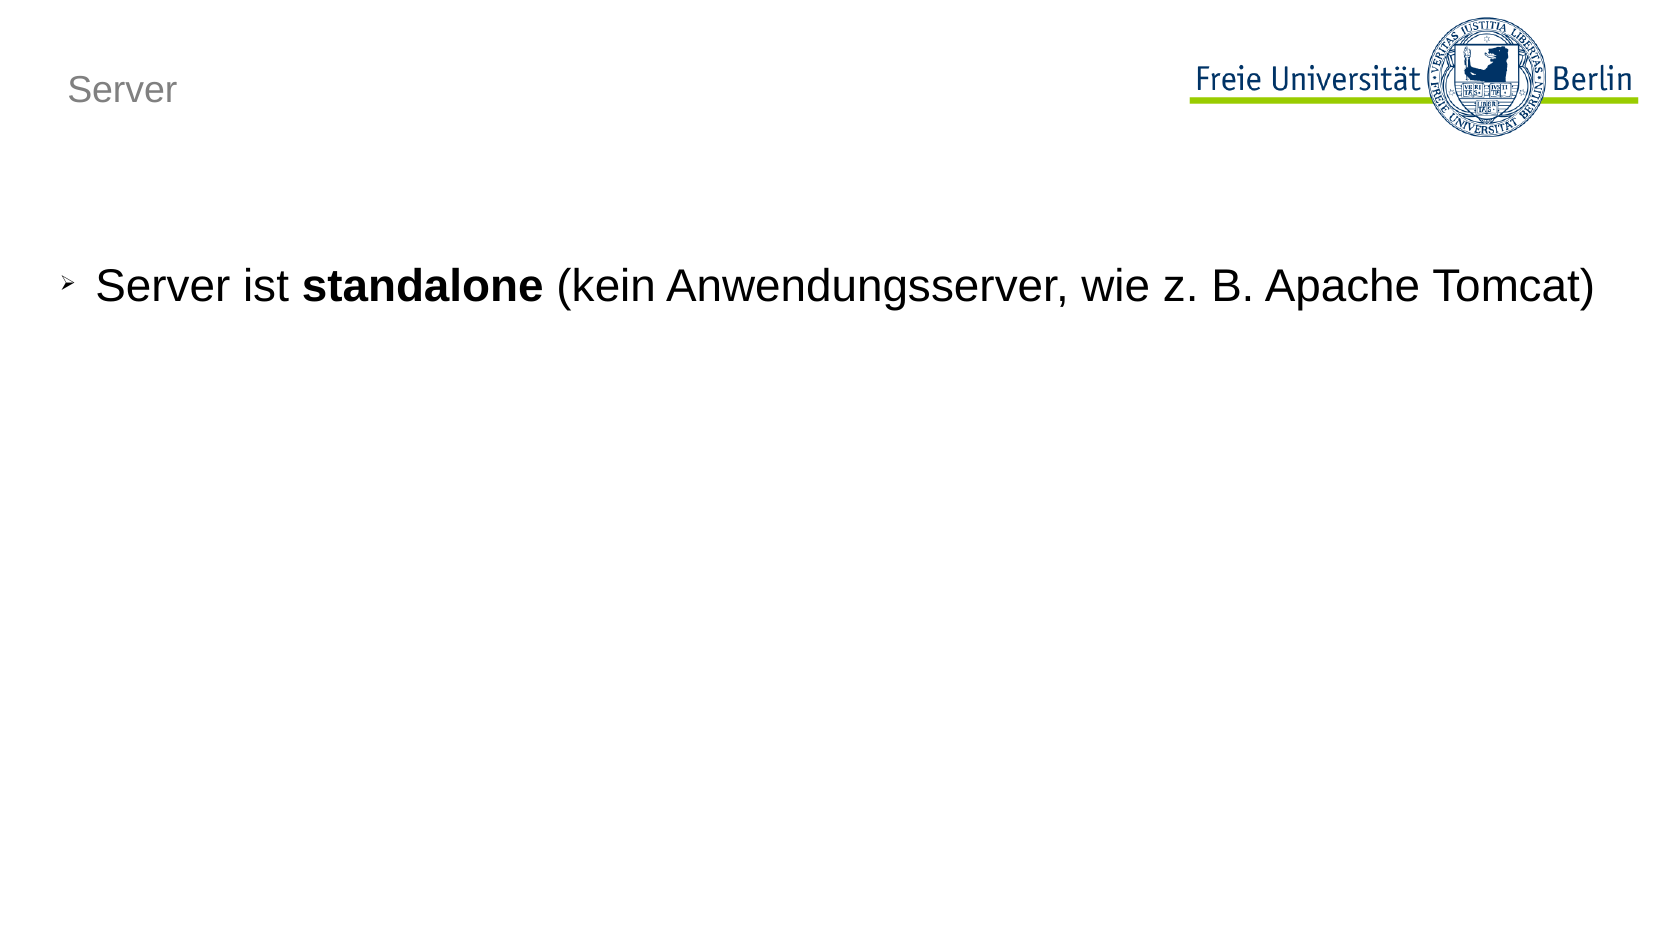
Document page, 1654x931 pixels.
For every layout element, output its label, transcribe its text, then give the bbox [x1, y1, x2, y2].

text_box Server ist standalone (kein Anwendungsserver, wie z. B. Apache Tomcat) [45, 252, 1609, 319]
text_box Server [52, 61, 193, 119]
picture [1185, 11, 1642, 142]
